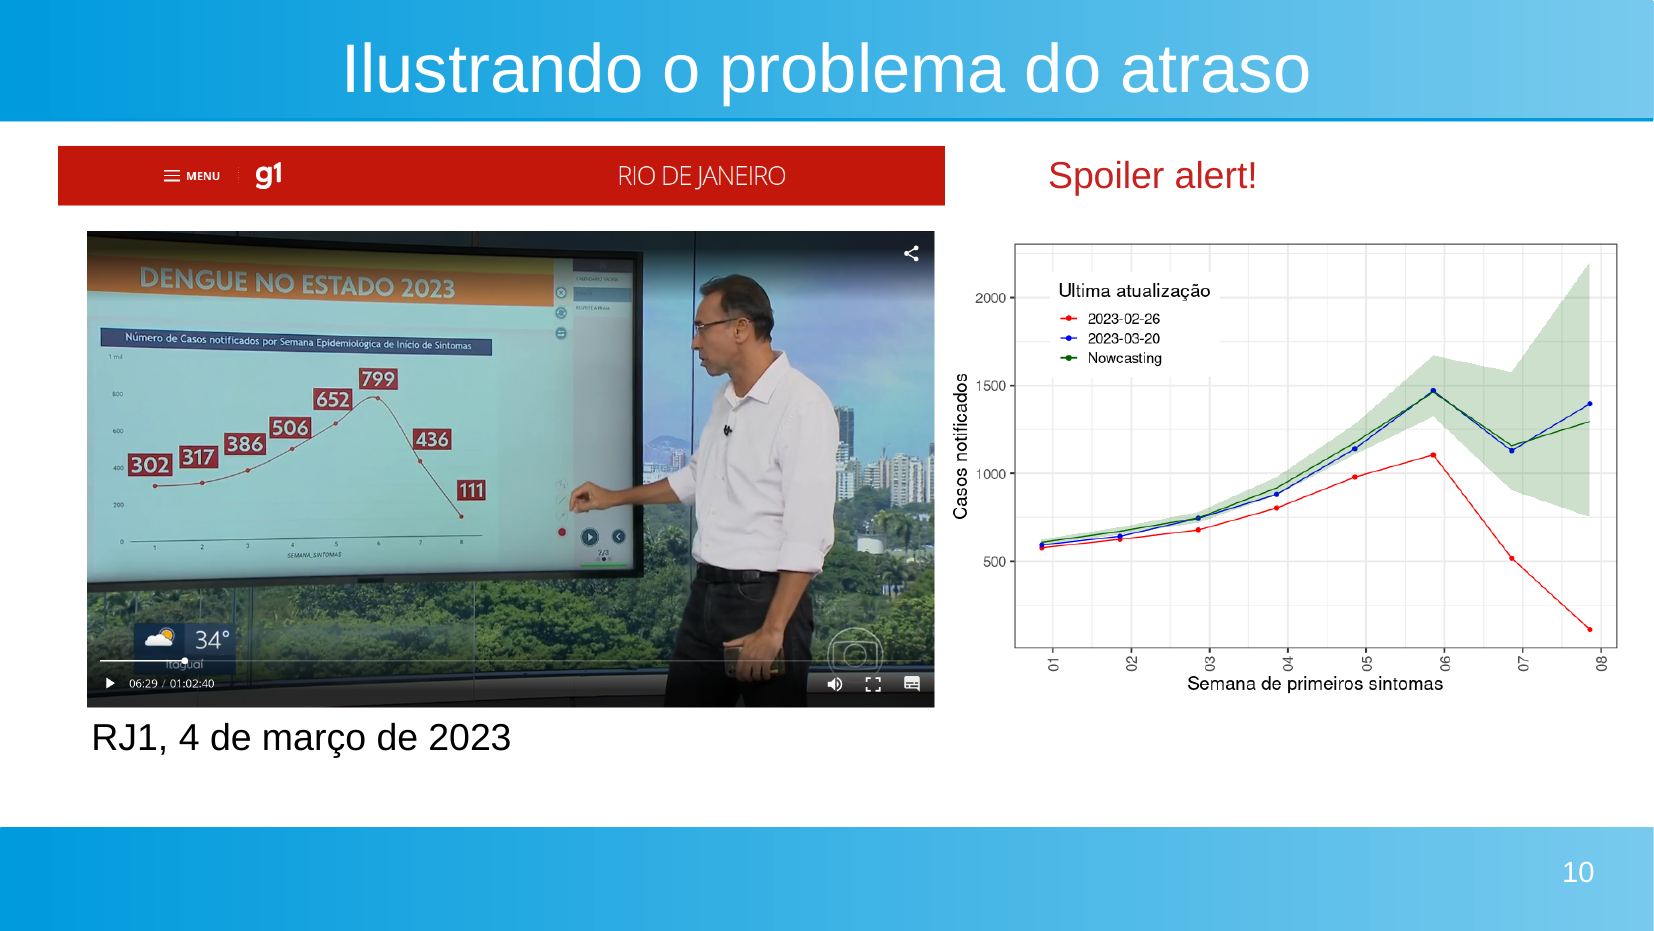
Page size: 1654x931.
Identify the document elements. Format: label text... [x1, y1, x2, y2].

picture [58, 145, 1626, 712]
text_box RJ1, 4 de março de 2023 [5, 708, 863, 766]
title Ilustrando o problema do atraso [59, 29, 1595, 108]
text_box Spoiler alert! [1033, 147, 1565, 205]
